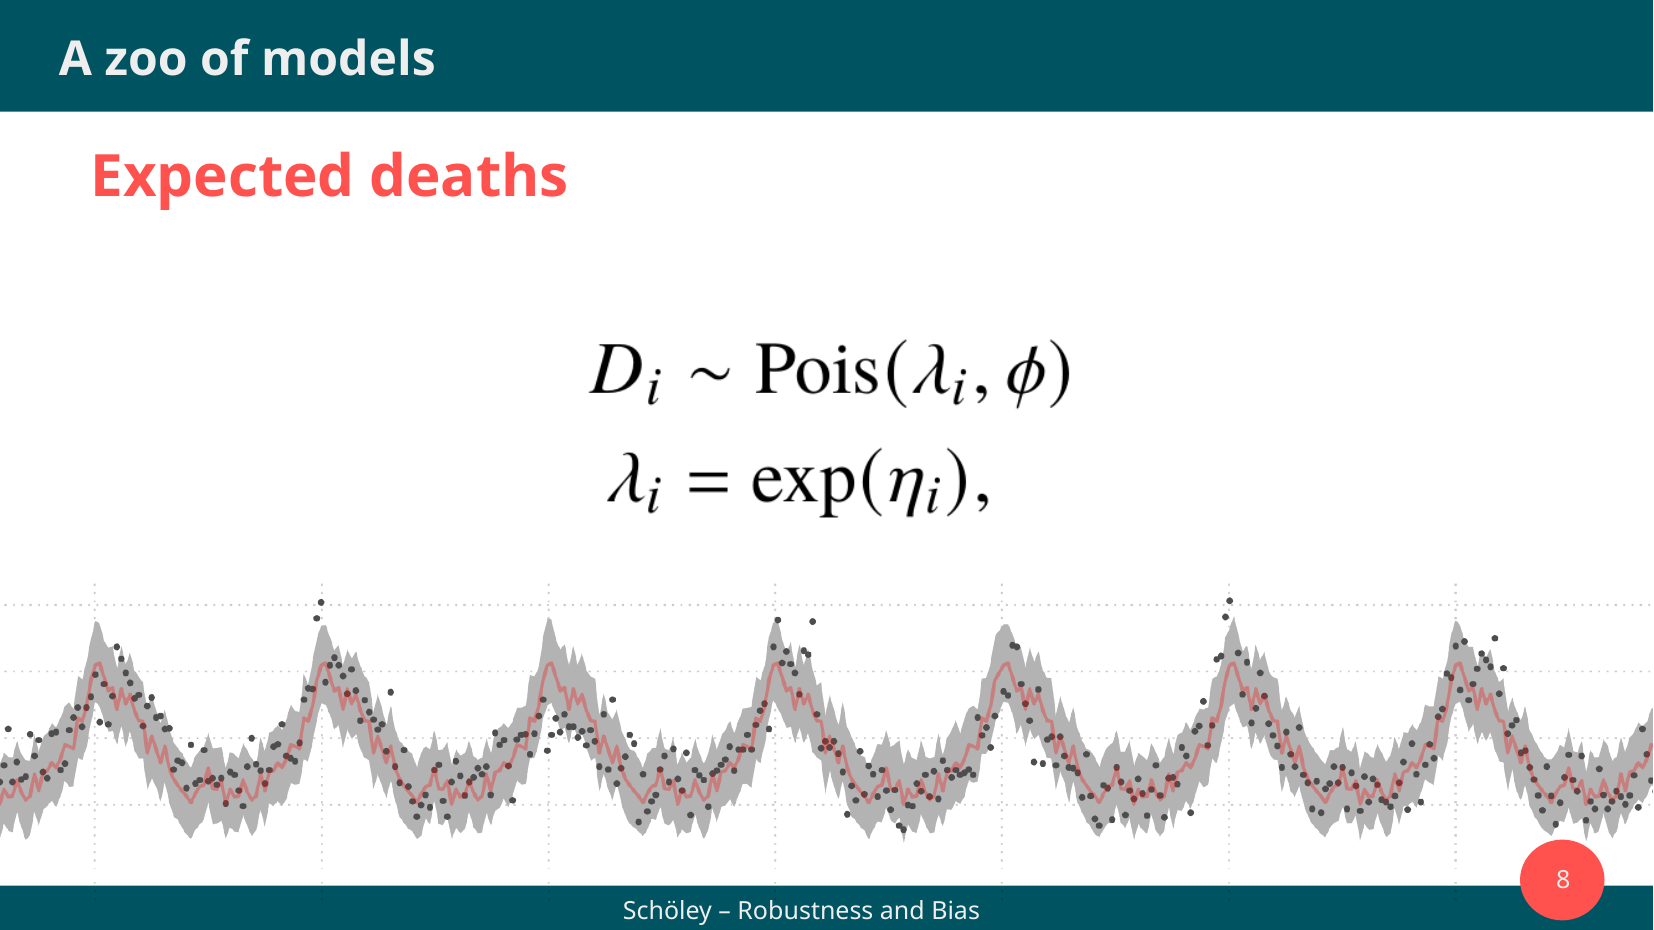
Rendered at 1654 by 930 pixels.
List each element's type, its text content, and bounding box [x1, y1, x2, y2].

picture [0, 581, 1653, 904]
picture [570, 312, 1089, 550]
text_box Expected deaths [75, 126, 682, 219]
title A zoo of models [58, 0, 1594, 117]
